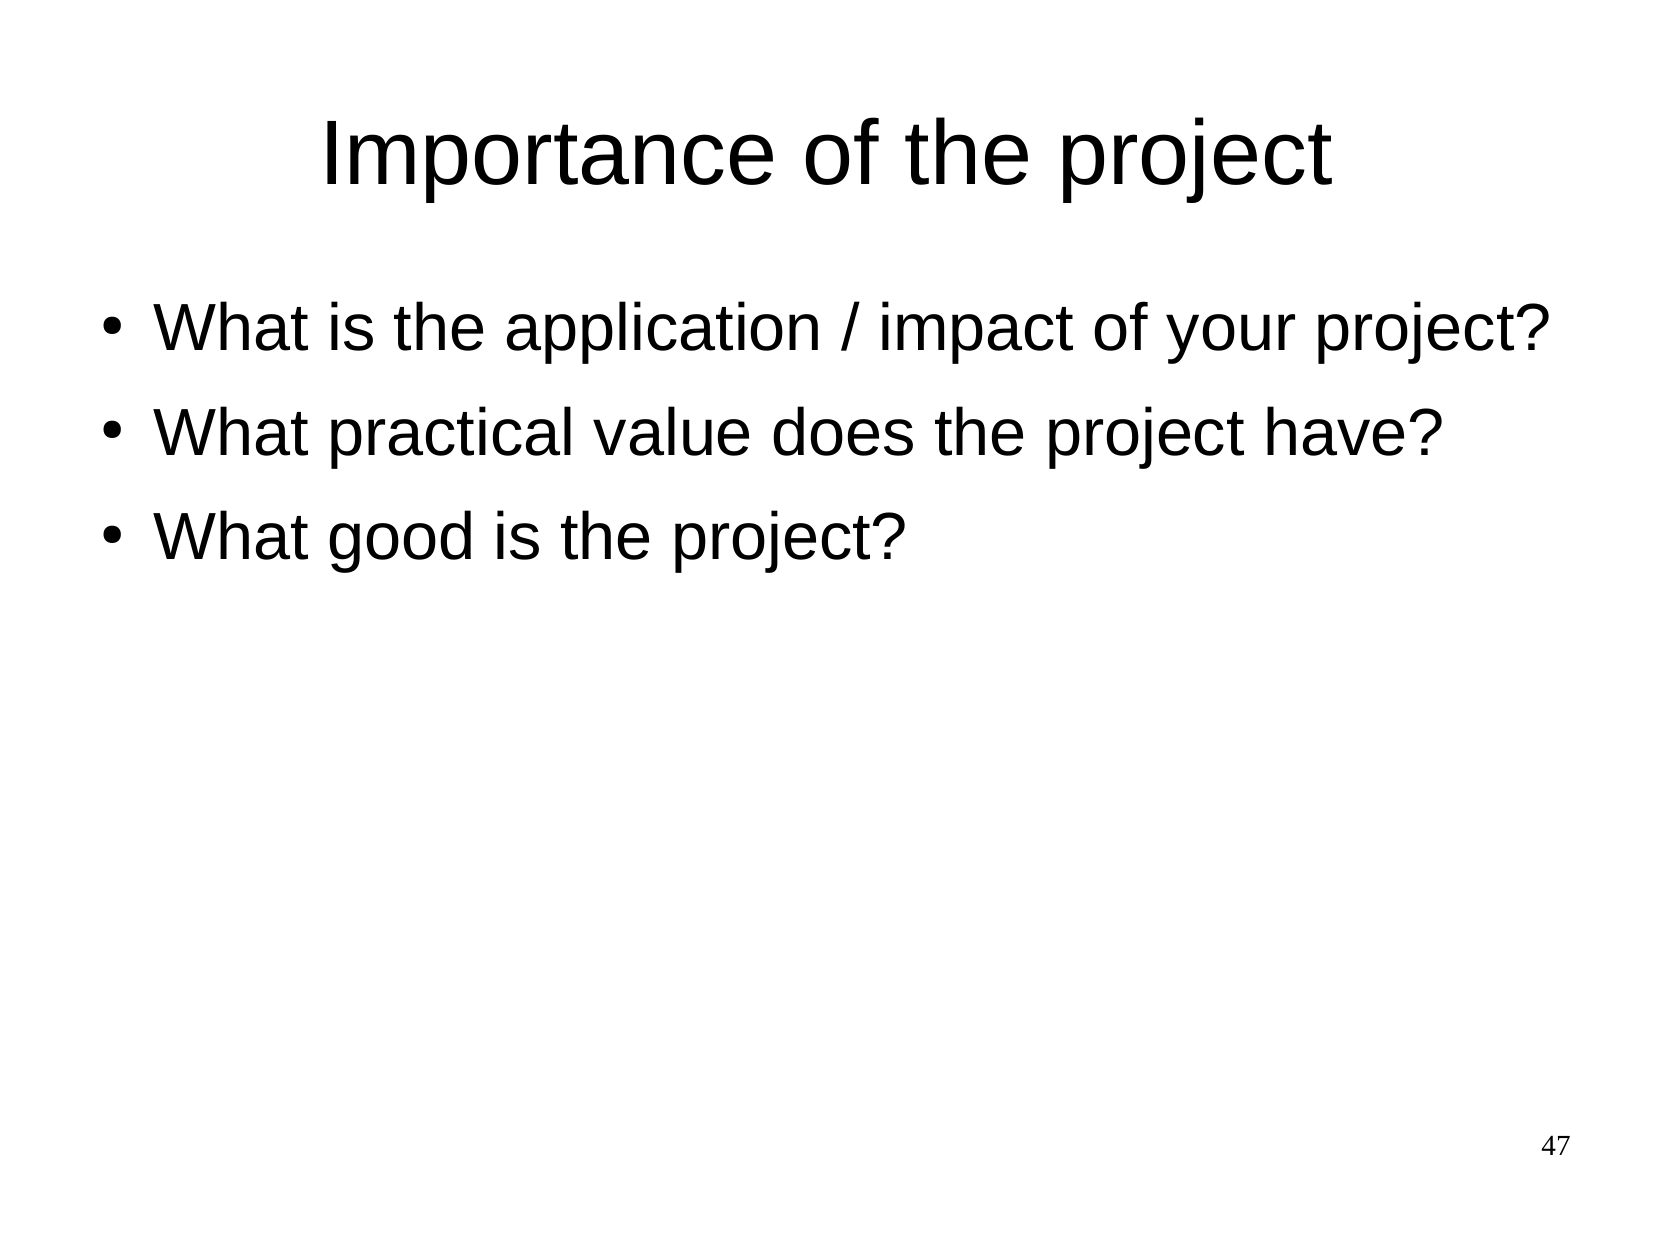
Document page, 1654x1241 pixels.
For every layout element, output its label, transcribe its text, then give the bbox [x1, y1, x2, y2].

title Importance of the project [82, 49, 1571, 257]
list What is the application / impact of your project? What practical value does the project have? What good is the project? [82, 290, 1571, 1010]
